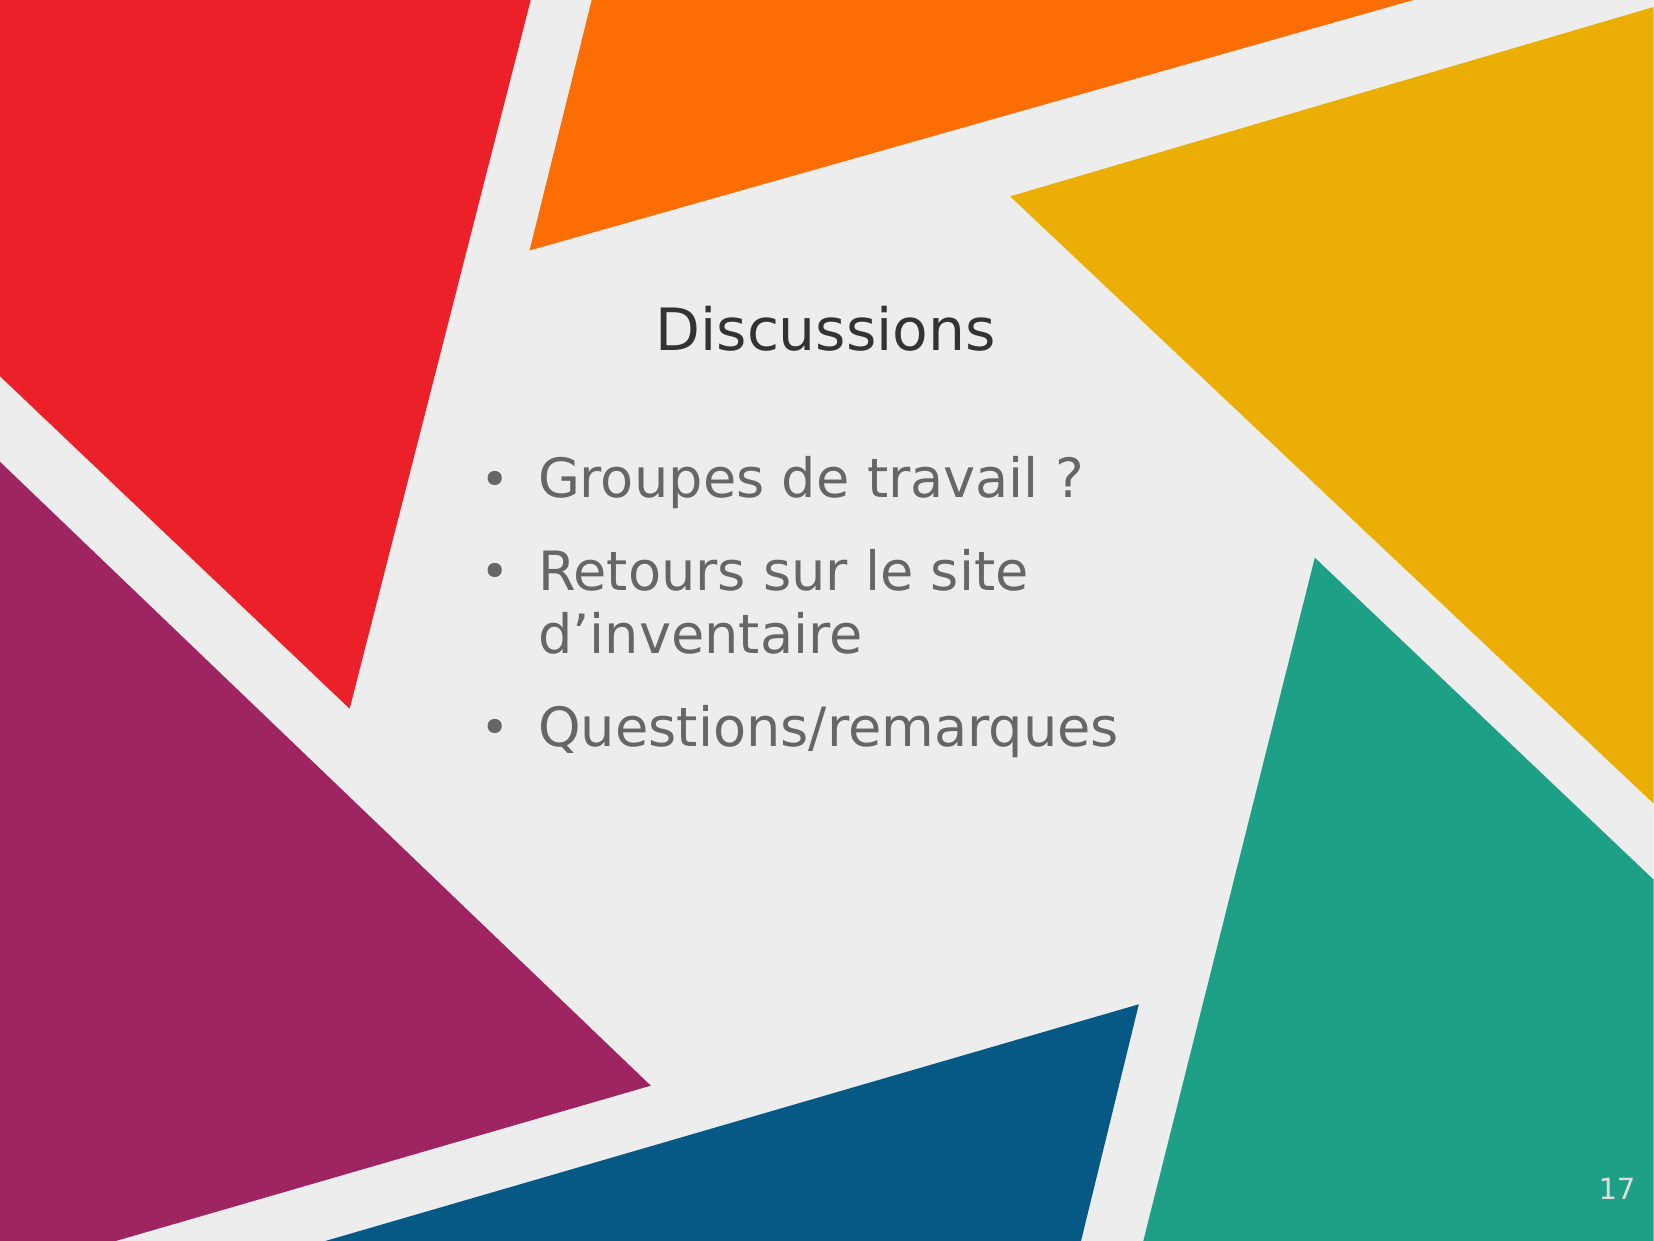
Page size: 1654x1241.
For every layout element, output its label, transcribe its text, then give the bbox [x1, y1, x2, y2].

list Groupes de travail ? Retours sur le site d’inventaire Questions/remarques [467, 447, 1229, 1005]
title Discussions [467, 226, 1185, 434]
